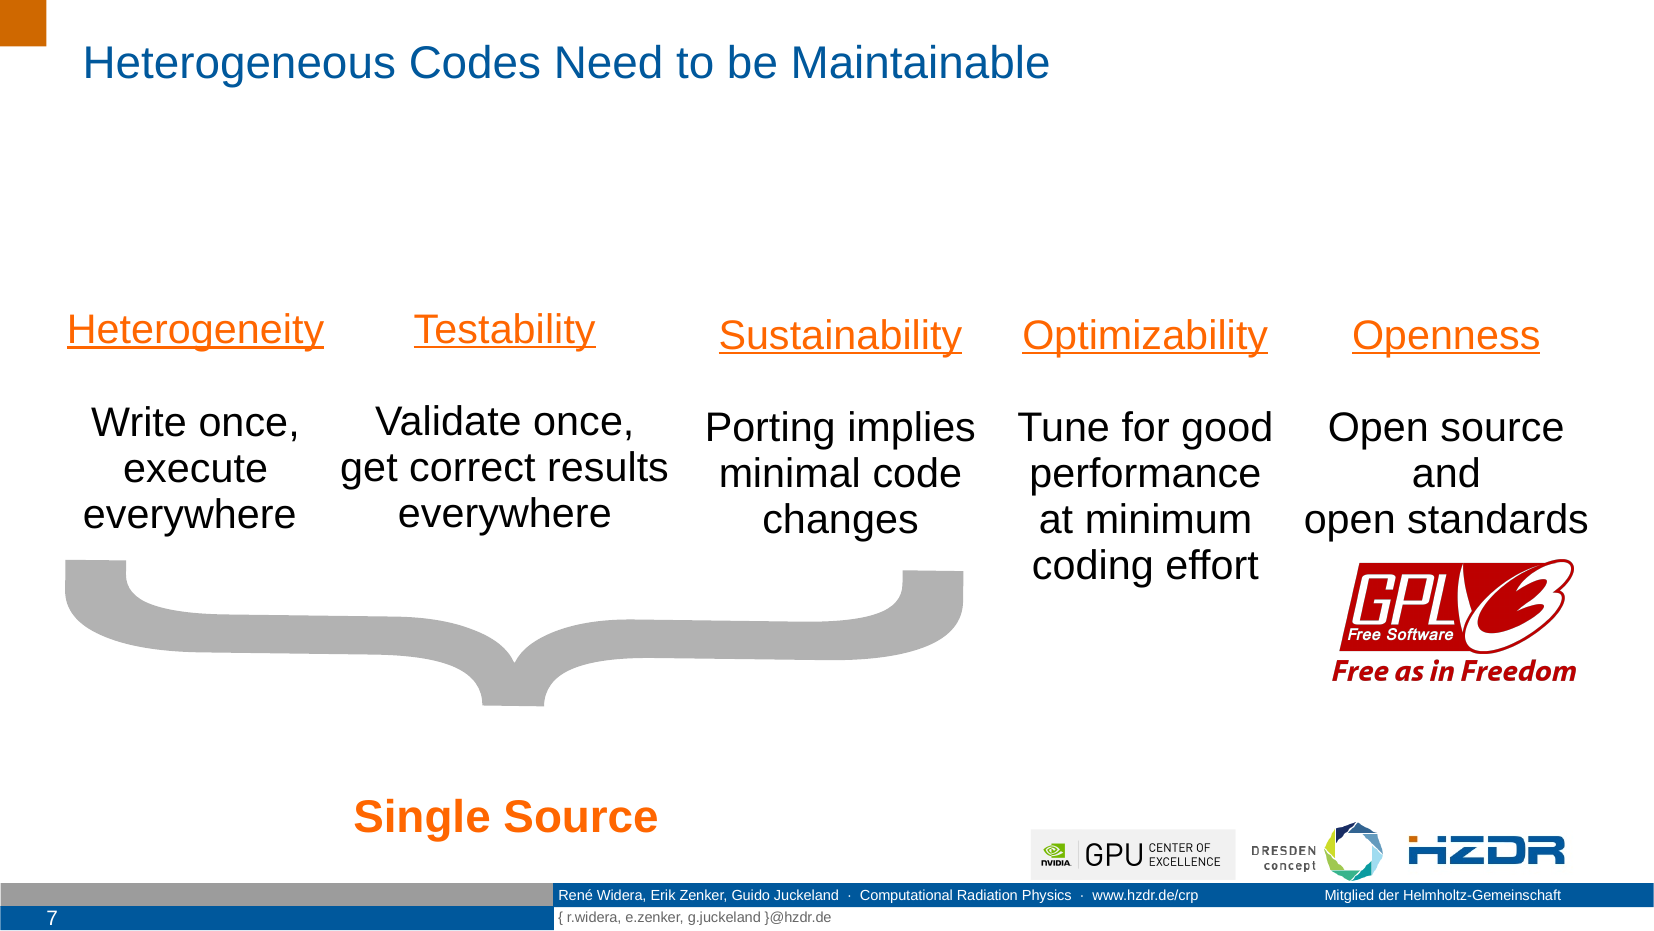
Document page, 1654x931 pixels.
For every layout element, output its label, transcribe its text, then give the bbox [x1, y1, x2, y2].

picture [1252, 822, 1383, 881]
picture [1386, 819, 1582, 881]
title Heterogeneous Codes Need to be Maintainable [82, 37, 1571, 105]
text_box Sustainability Porting implies minimal code changes [690, 304, 1002, 599]
text_box Heterogeneity Write once, execute everywhere [52, 299, 352, 548]
text_box Single Source [338, 732, 717, 819]
text_box Testability Validate once, get correct results everywhere [325, 299, 687, 547]
text_box Openness Open source and open standards [1288, 304, 1641, 646]
text_box [65, 559, 964, 707]
picture [1332, 559, 1576, 681]
picture [1017, 815, 1249, 894]
text_box Optimizability Tune for good performance at minimum coding effort [1002, 304, 1289, 692]
